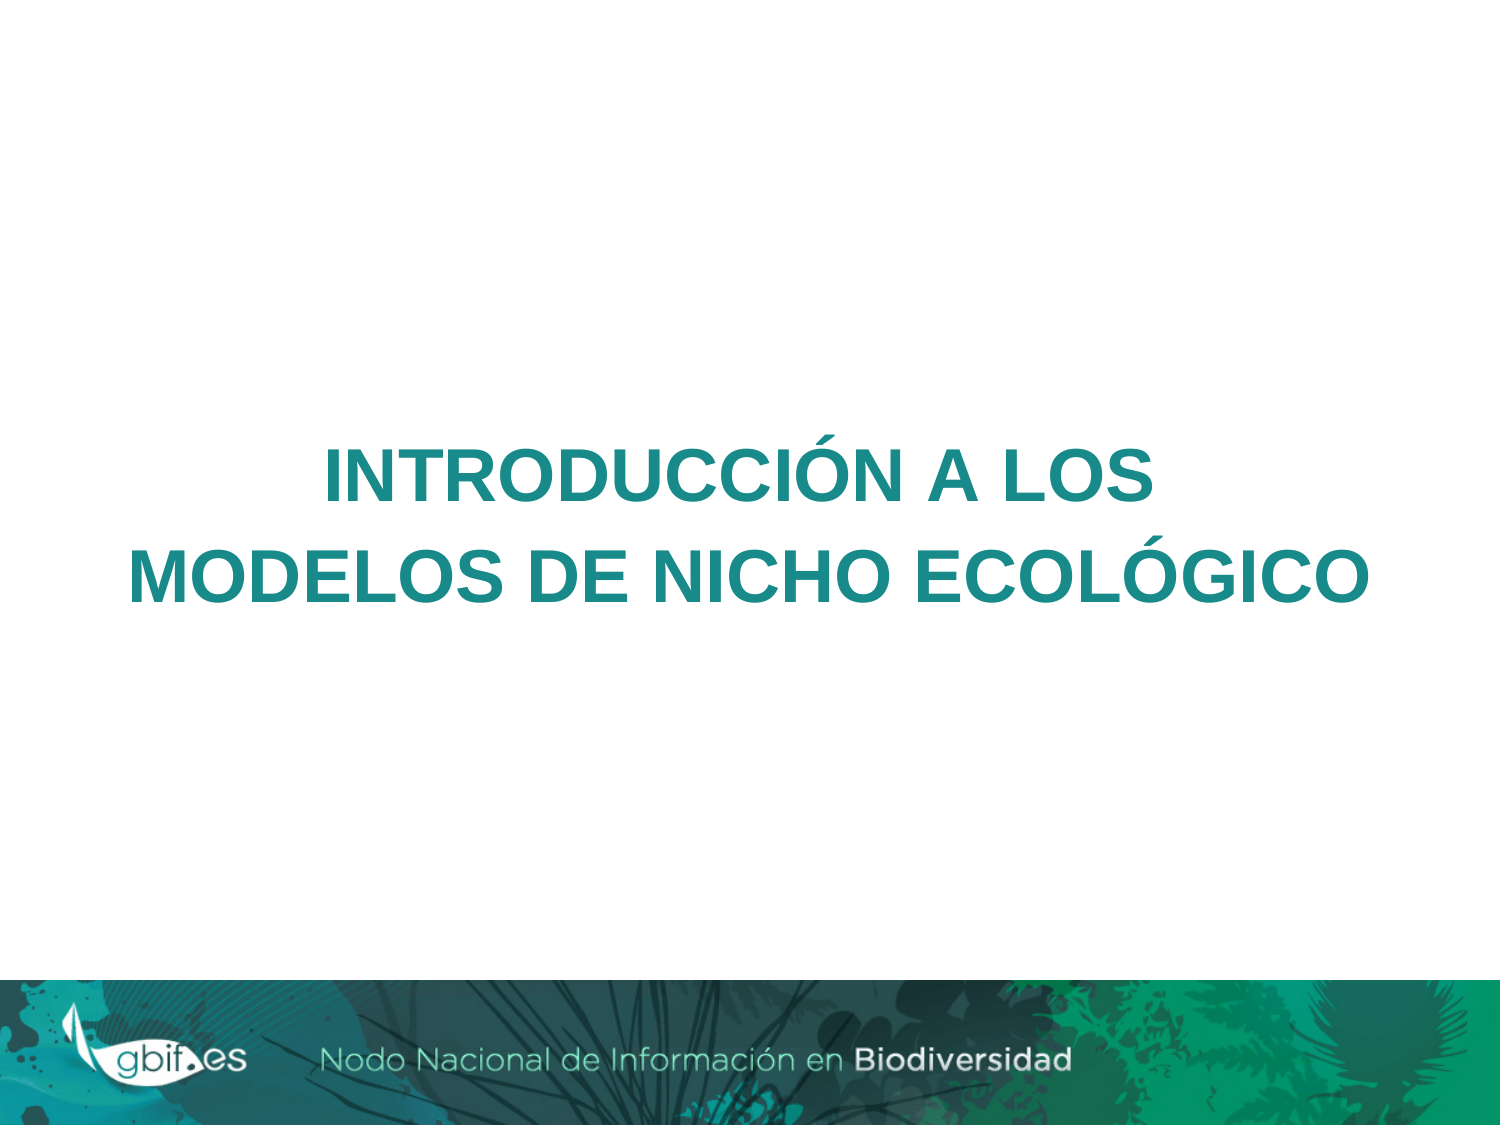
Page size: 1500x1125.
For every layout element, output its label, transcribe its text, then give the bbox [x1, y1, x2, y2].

picture [0, 980, 1500, 1125]
subtitle INTRODUCCIÓN A LOS MODELOS DE NICHO ECOLÓGICO [112, 76, 1388, 977]
